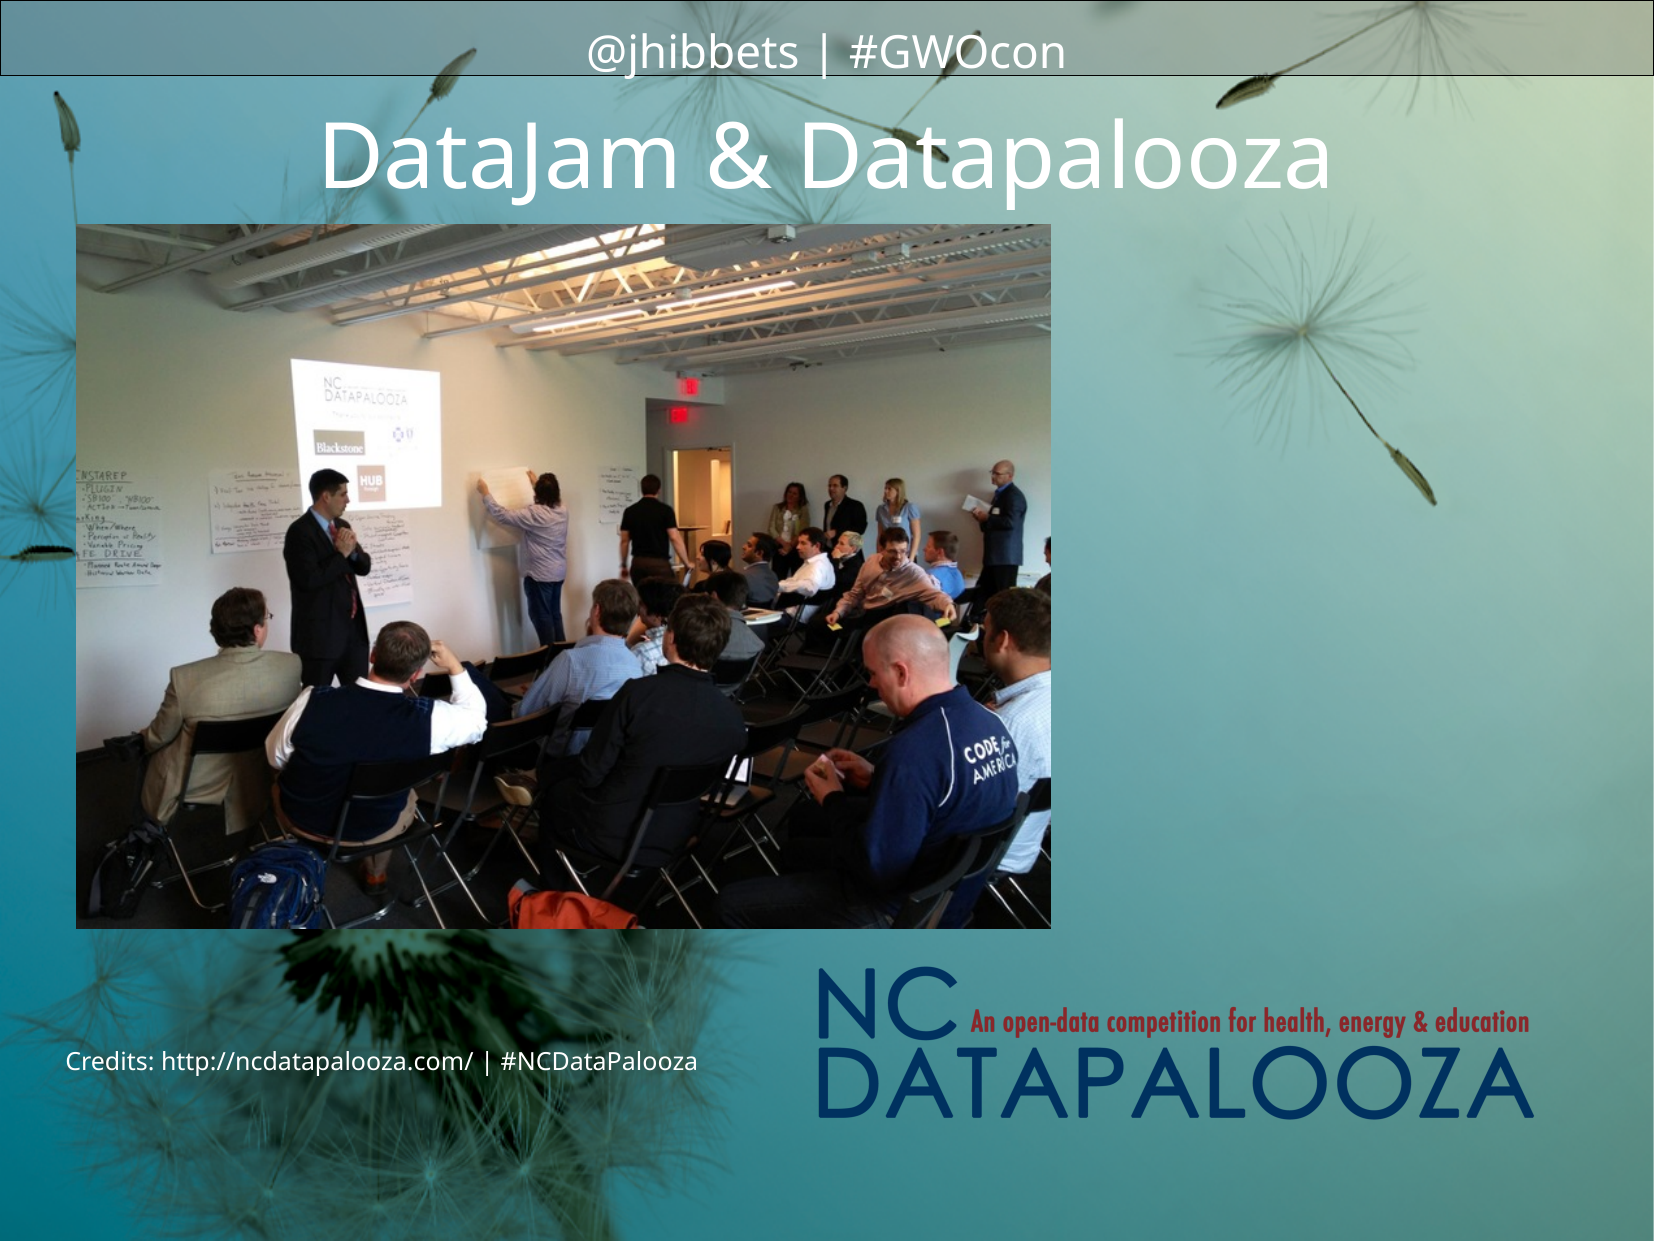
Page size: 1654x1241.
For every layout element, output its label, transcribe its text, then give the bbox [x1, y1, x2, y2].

title DataJam & Datapalooza [82, 49, 1571, 257]
text_box Credits: http://ncdatapalooza.com/ | #NCDataPalooza [50, 1037, 808, 1087]
picture [0, 76, 1654, 1241]
